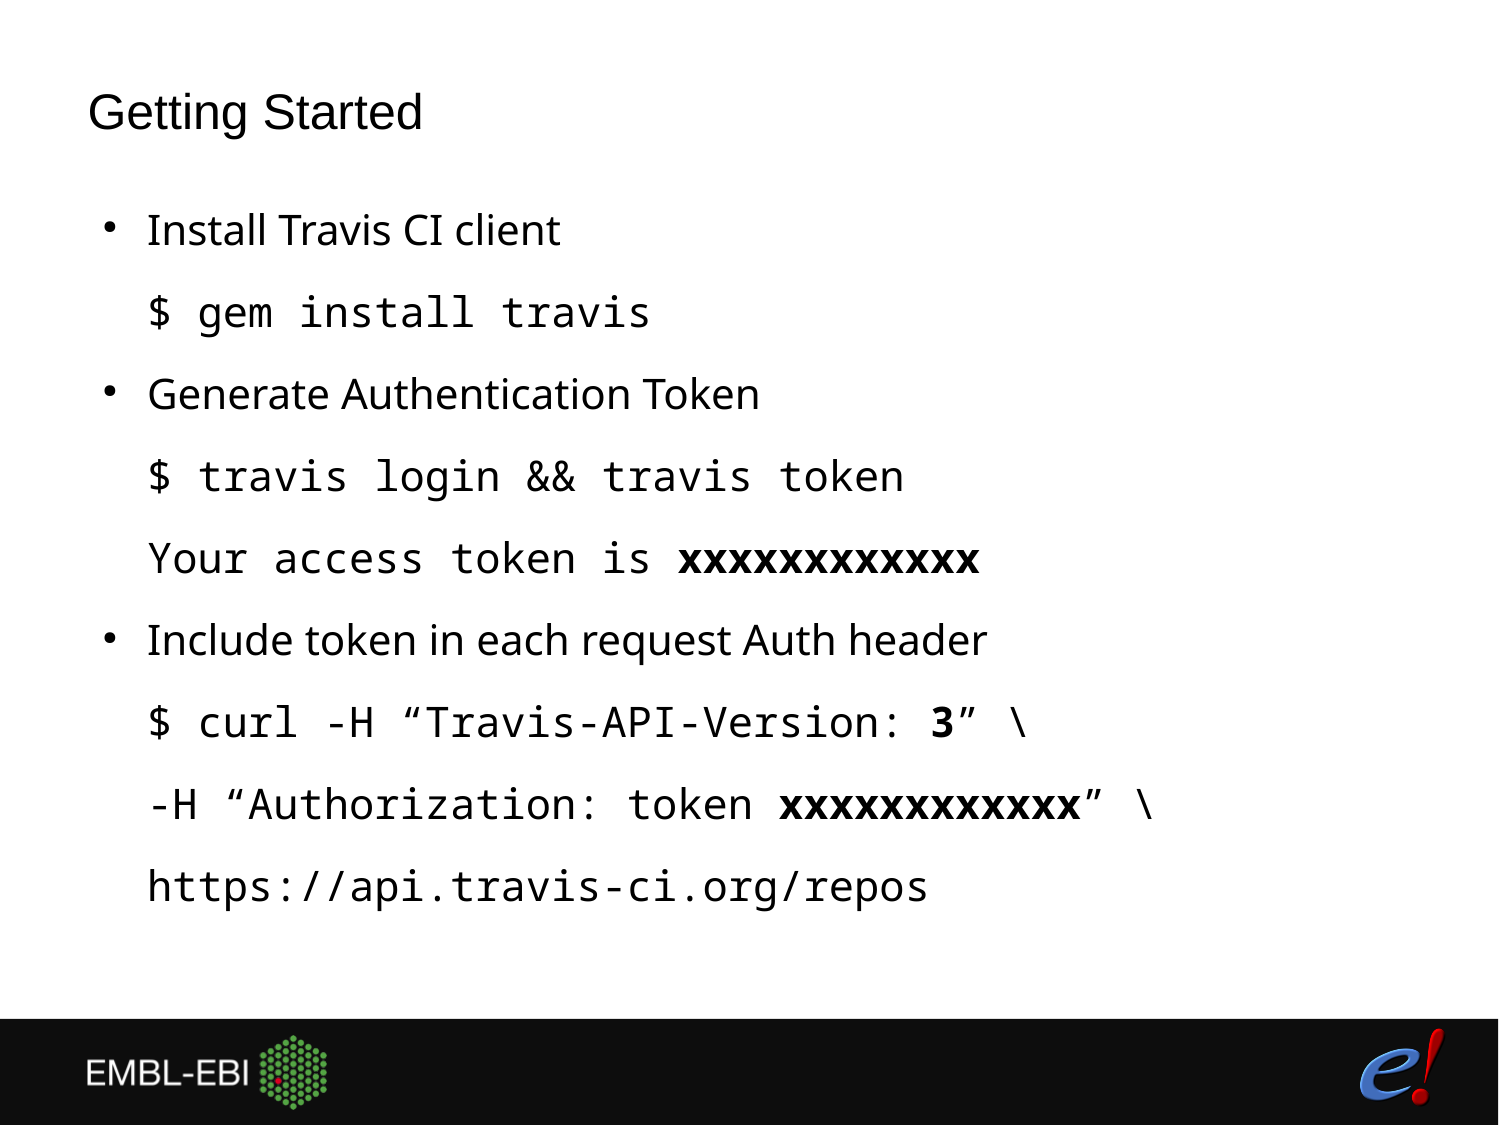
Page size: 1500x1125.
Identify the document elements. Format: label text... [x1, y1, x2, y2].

picture [87, 1035, 327, 1110]
picture [1357, 1026, 1448, 1112]
title Getting Started [87, 50, 1425, 175]
list Install Travis CI client $ gem install travis Generate Authentication Token $ travis login && travis token Your access token is xxxxxxxxxxxx Include token in each request Auth header $ curl -H “Travis-API-Version: 3” \ -H “Authorization: token xxxxxxxxxxxx” \ https://api.travis-ci.org/repos [87, 200, 1425, 914]
